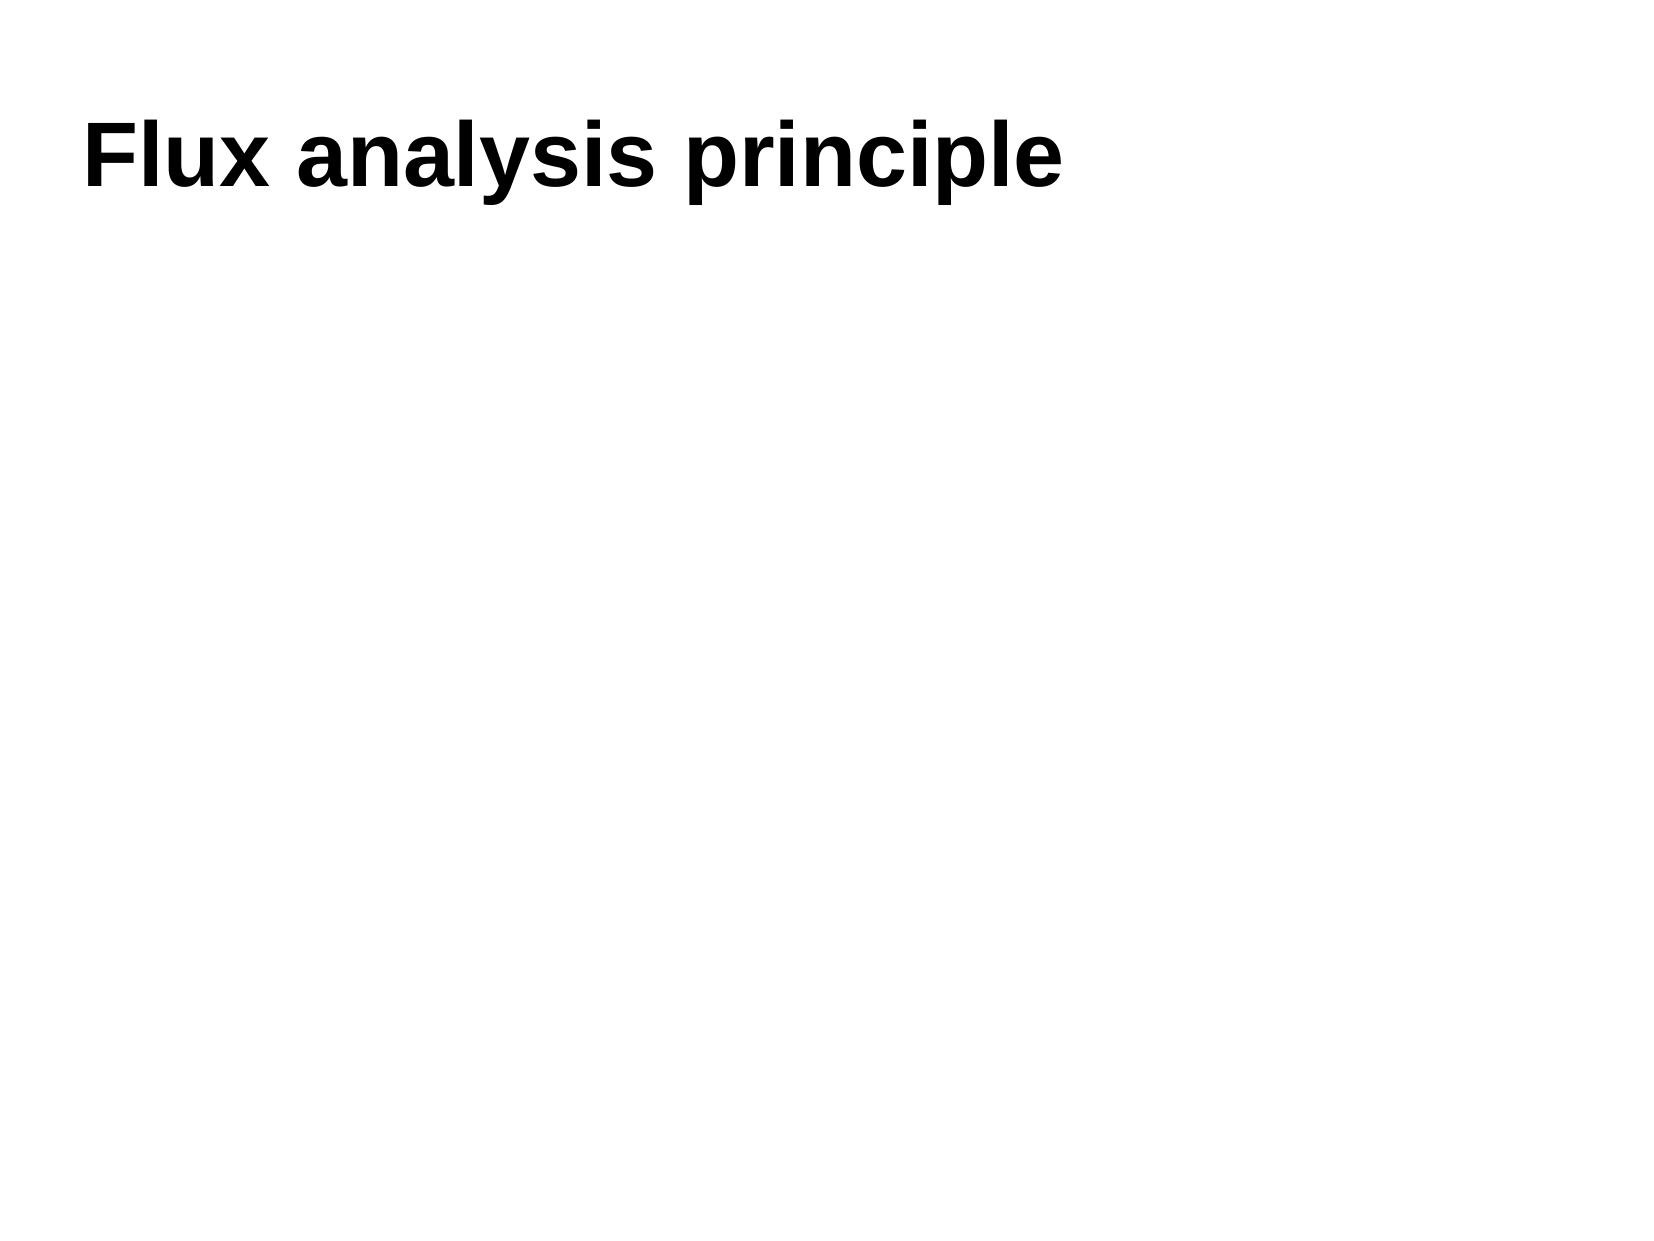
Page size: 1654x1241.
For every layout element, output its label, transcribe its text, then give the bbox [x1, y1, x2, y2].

title Flux analysis principle [82, 39, 1571, 267]
